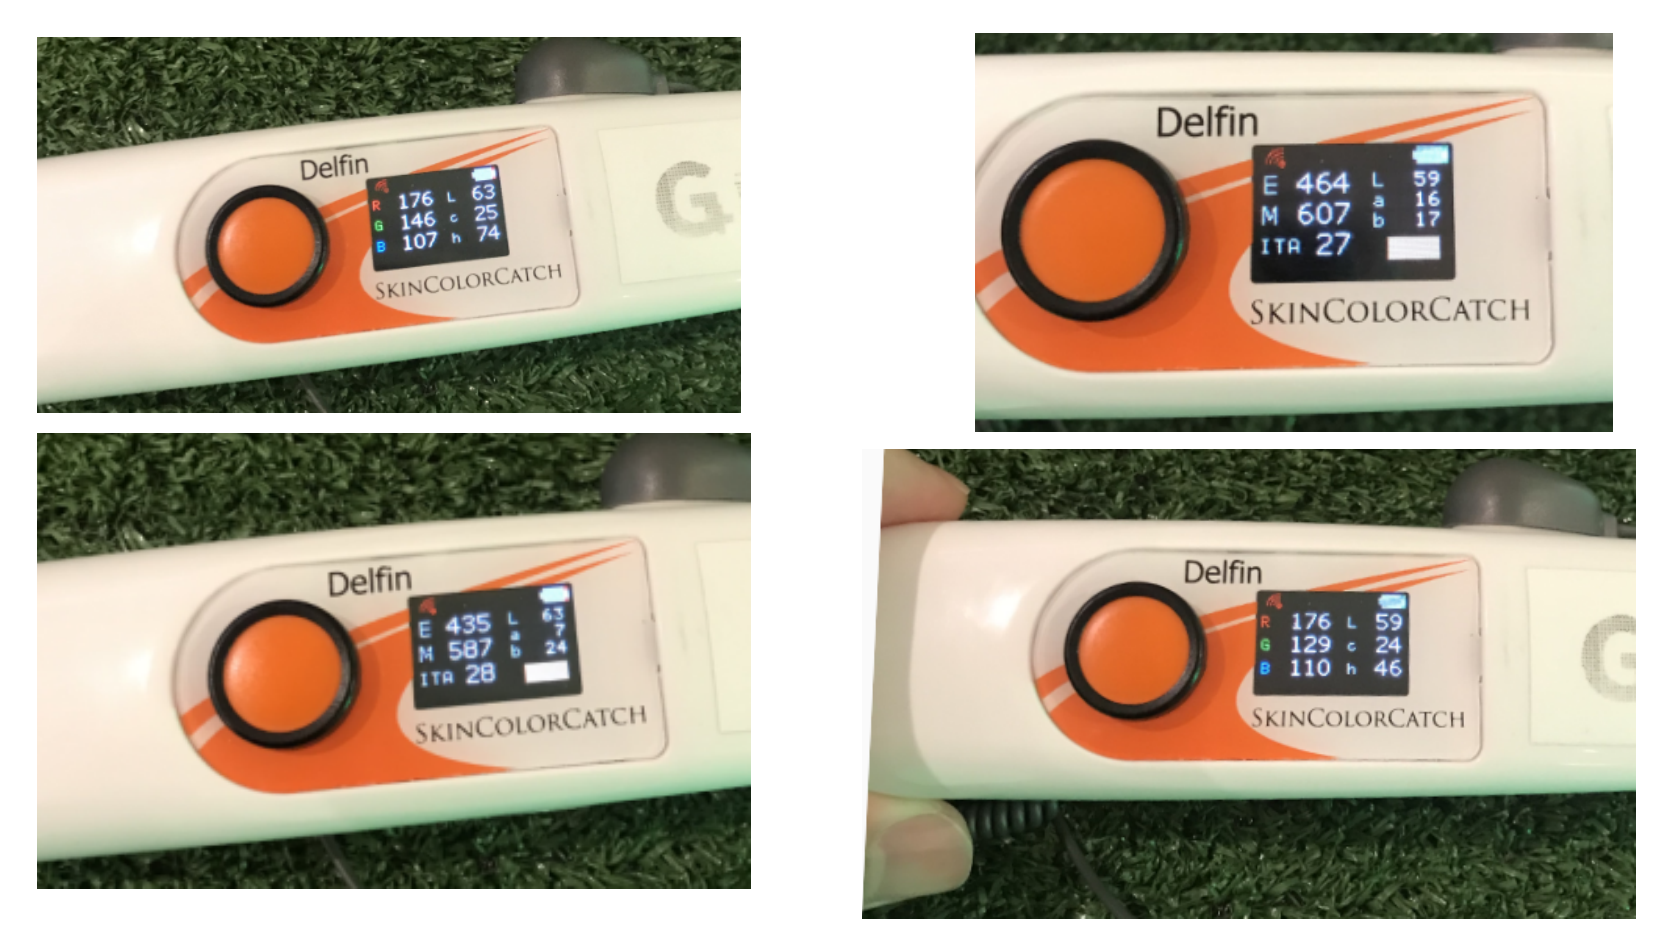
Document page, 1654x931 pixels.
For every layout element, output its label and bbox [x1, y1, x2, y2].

picture [862, 449, 1636, 919]
picture [37, 433, 751, 889]
picture [975, 33, 1613, 432]
picture [37, 37, 741, 413]
